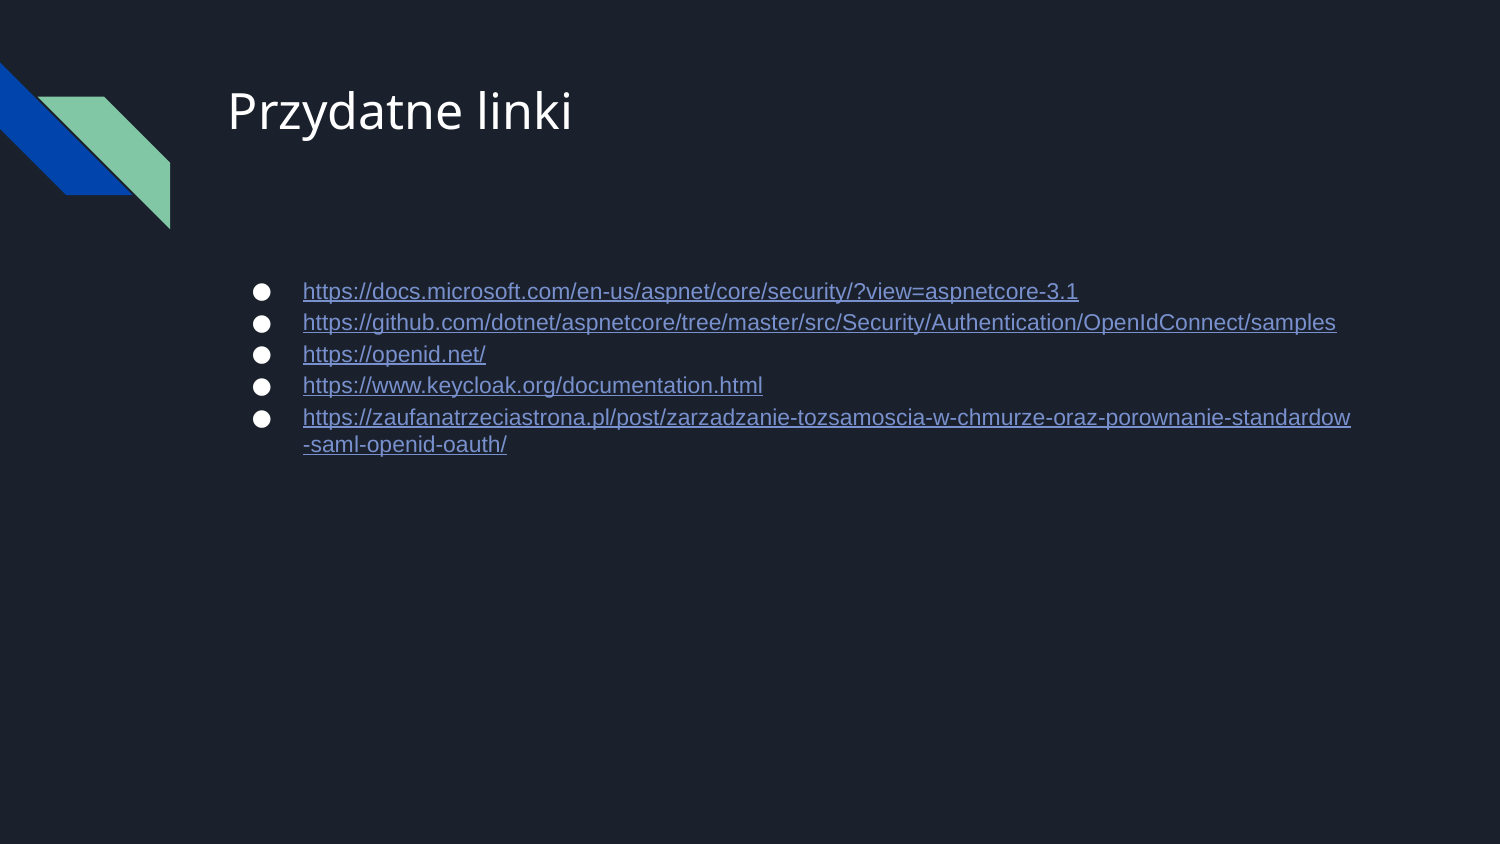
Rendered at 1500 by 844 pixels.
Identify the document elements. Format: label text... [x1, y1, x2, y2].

title Przydatne linki [212, 64, 1368, 215]
list https://docs.microsoft.com/en-us/aspnet/core/security/?view=aspnetcore-3.1 https://github.com/dotnet/aspnetcore/tree/master/src/Security/Authentication/OpenIdConnect/samples https://openid.net/ https://www.keycloak.org/documentation.html https://zaufanatrzeciastrona.pl/post/zarzadzanie-tozsamoscia-w-chmurze-oraz-porownanie-standardow-saml-openid-oauth/ [212, 257, 1368, 735]
